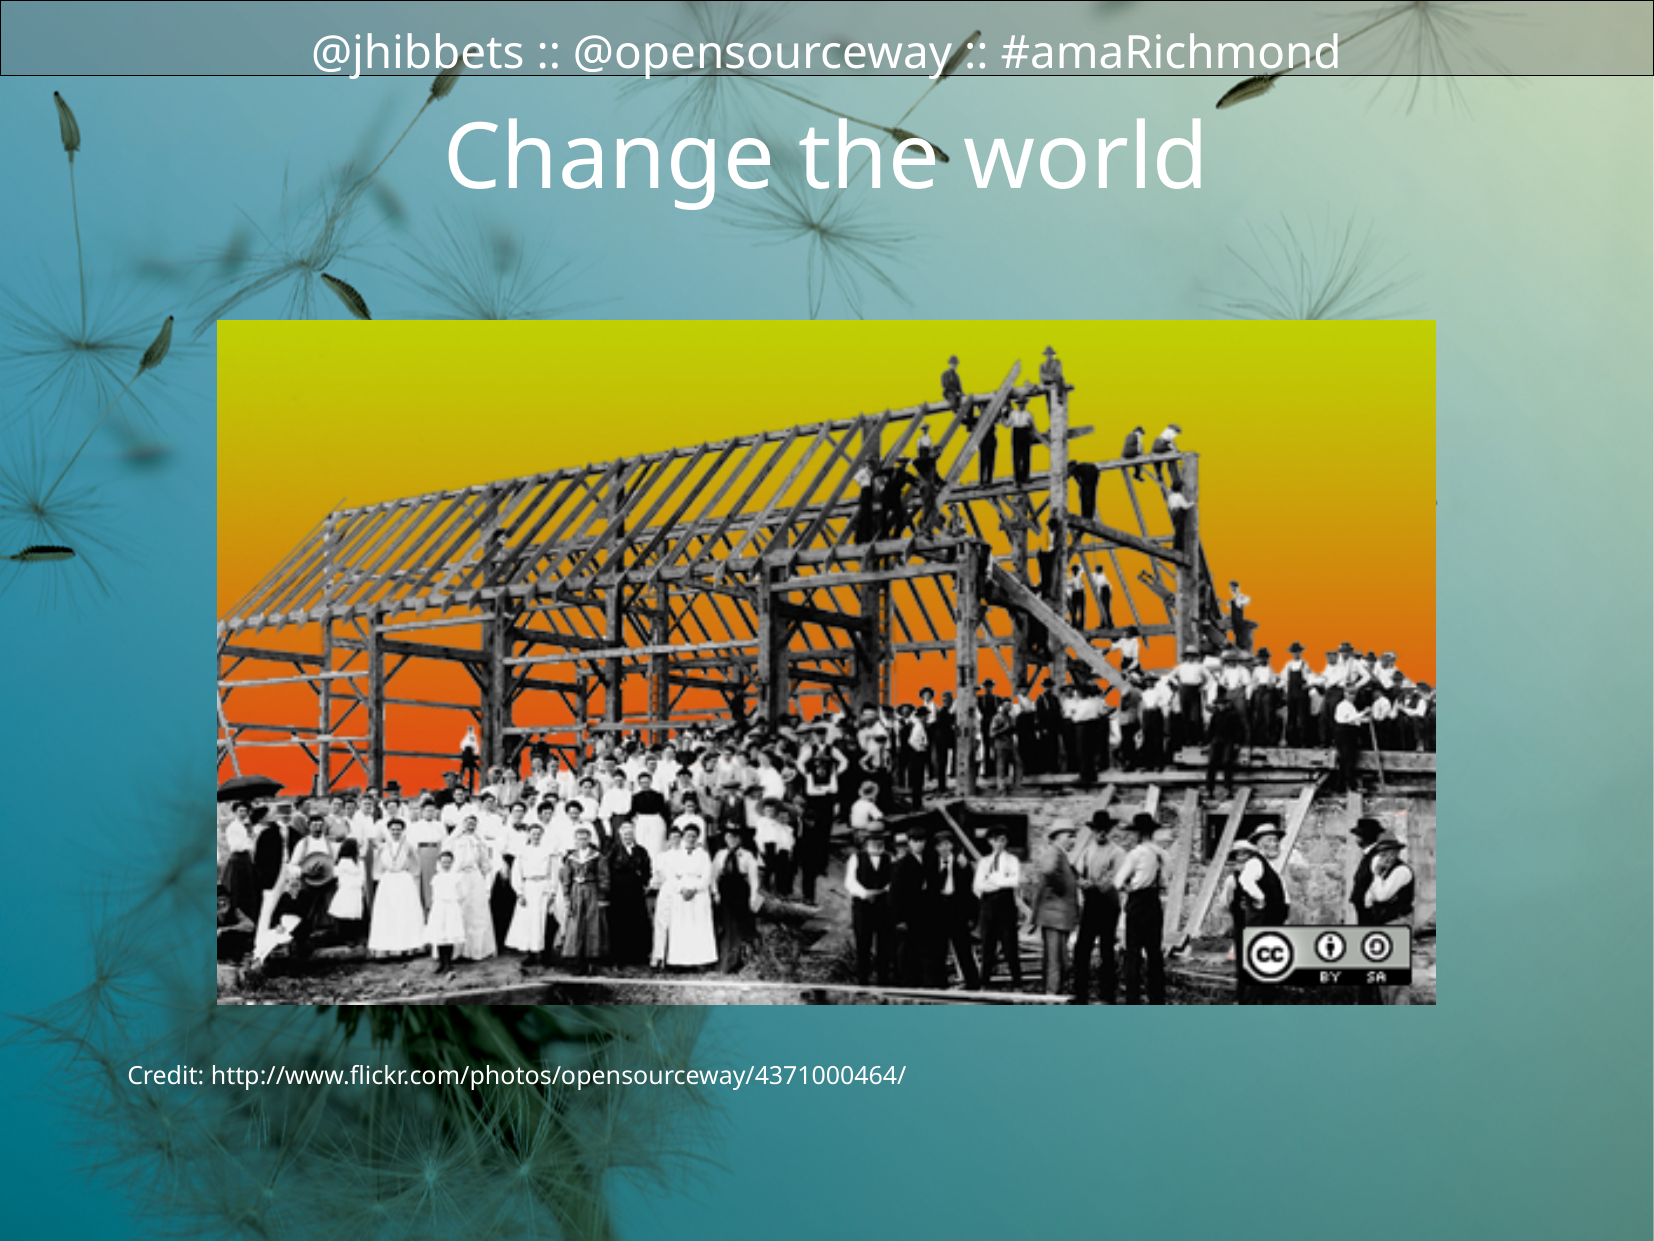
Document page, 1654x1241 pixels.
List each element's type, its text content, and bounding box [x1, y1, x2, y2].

text_box Credit: http://www.flickr.com/photos/opensourceway/4371000464/ [112, 1050, 935, 1091]
title Change the world [82, 49, 1571, 257]
picture [0, 76, 1654, 1241]
